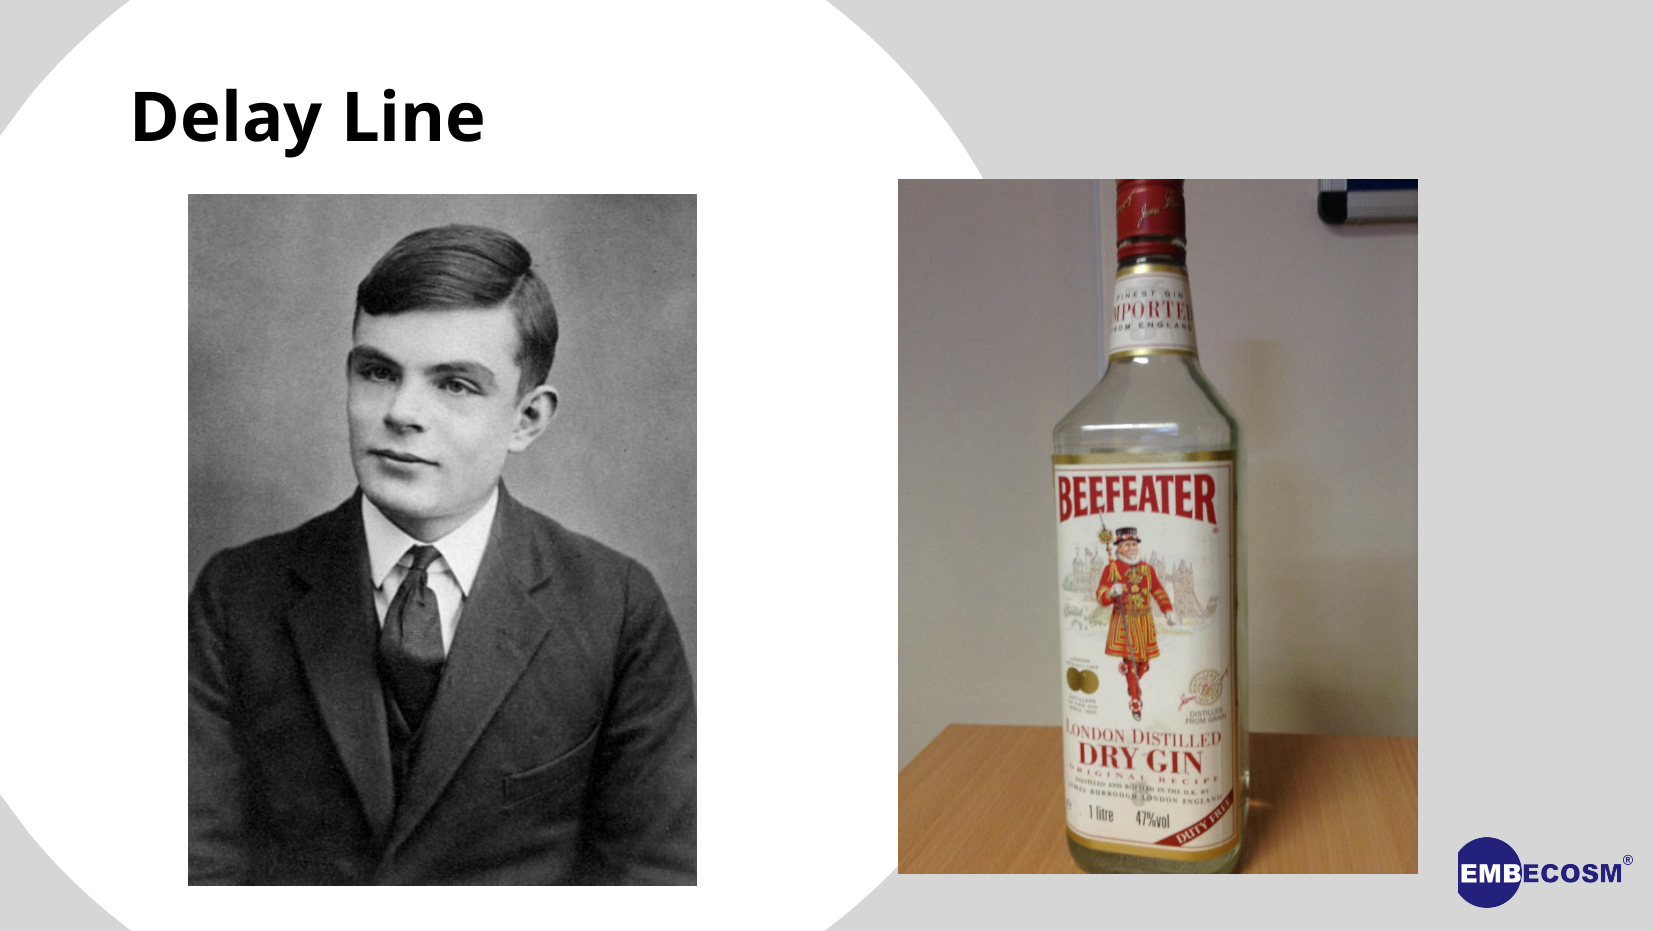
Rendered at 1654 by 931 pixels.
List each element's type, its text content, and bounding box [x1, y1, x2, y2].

title Delay Line [129, 37, 1571, 193]
picture [188, 194, 697, 886]
picture [1458, 837, 1633, 908]
picture [898, 179, 1418, 875]
